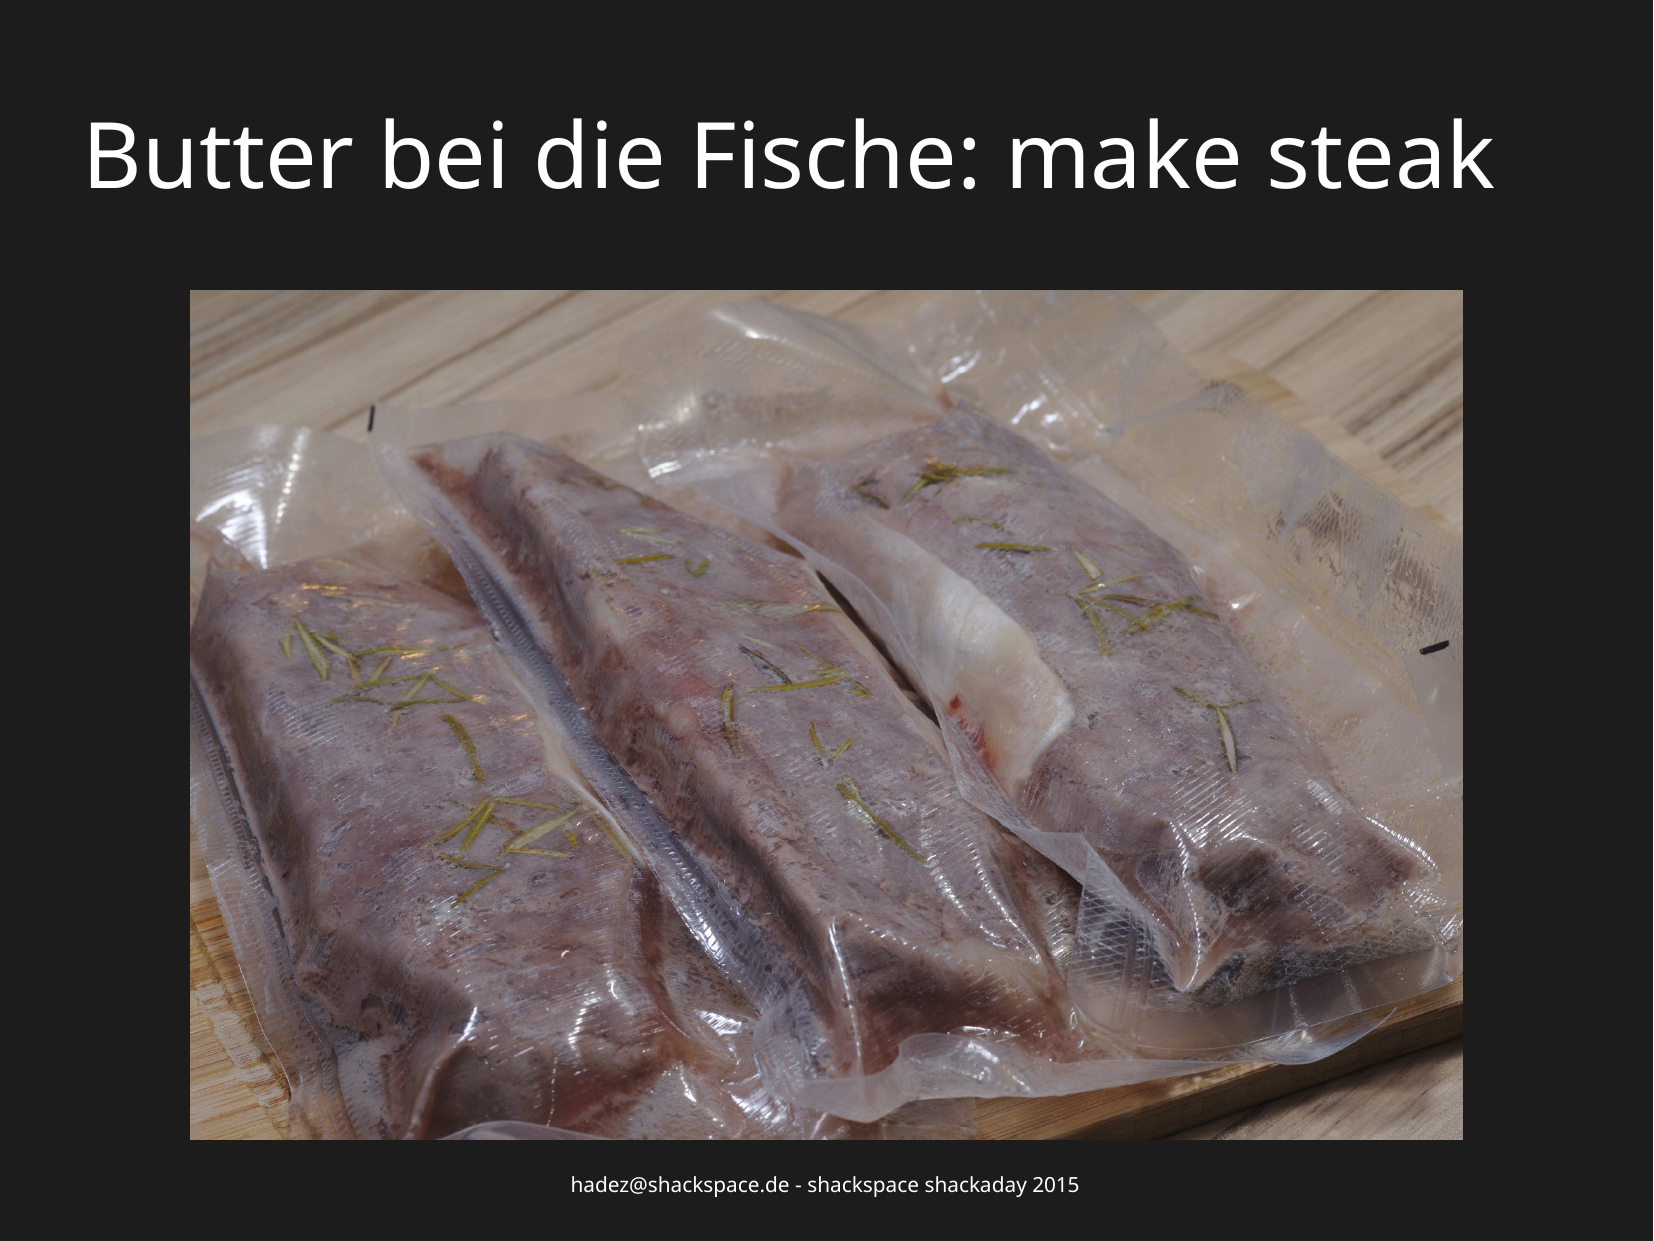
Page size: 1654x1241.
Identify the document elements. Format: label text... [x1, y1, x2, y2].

title Butter bei die Fische: make steak [82, 49, 1571, 257]
picture [190, 290, 1463, 1140]
